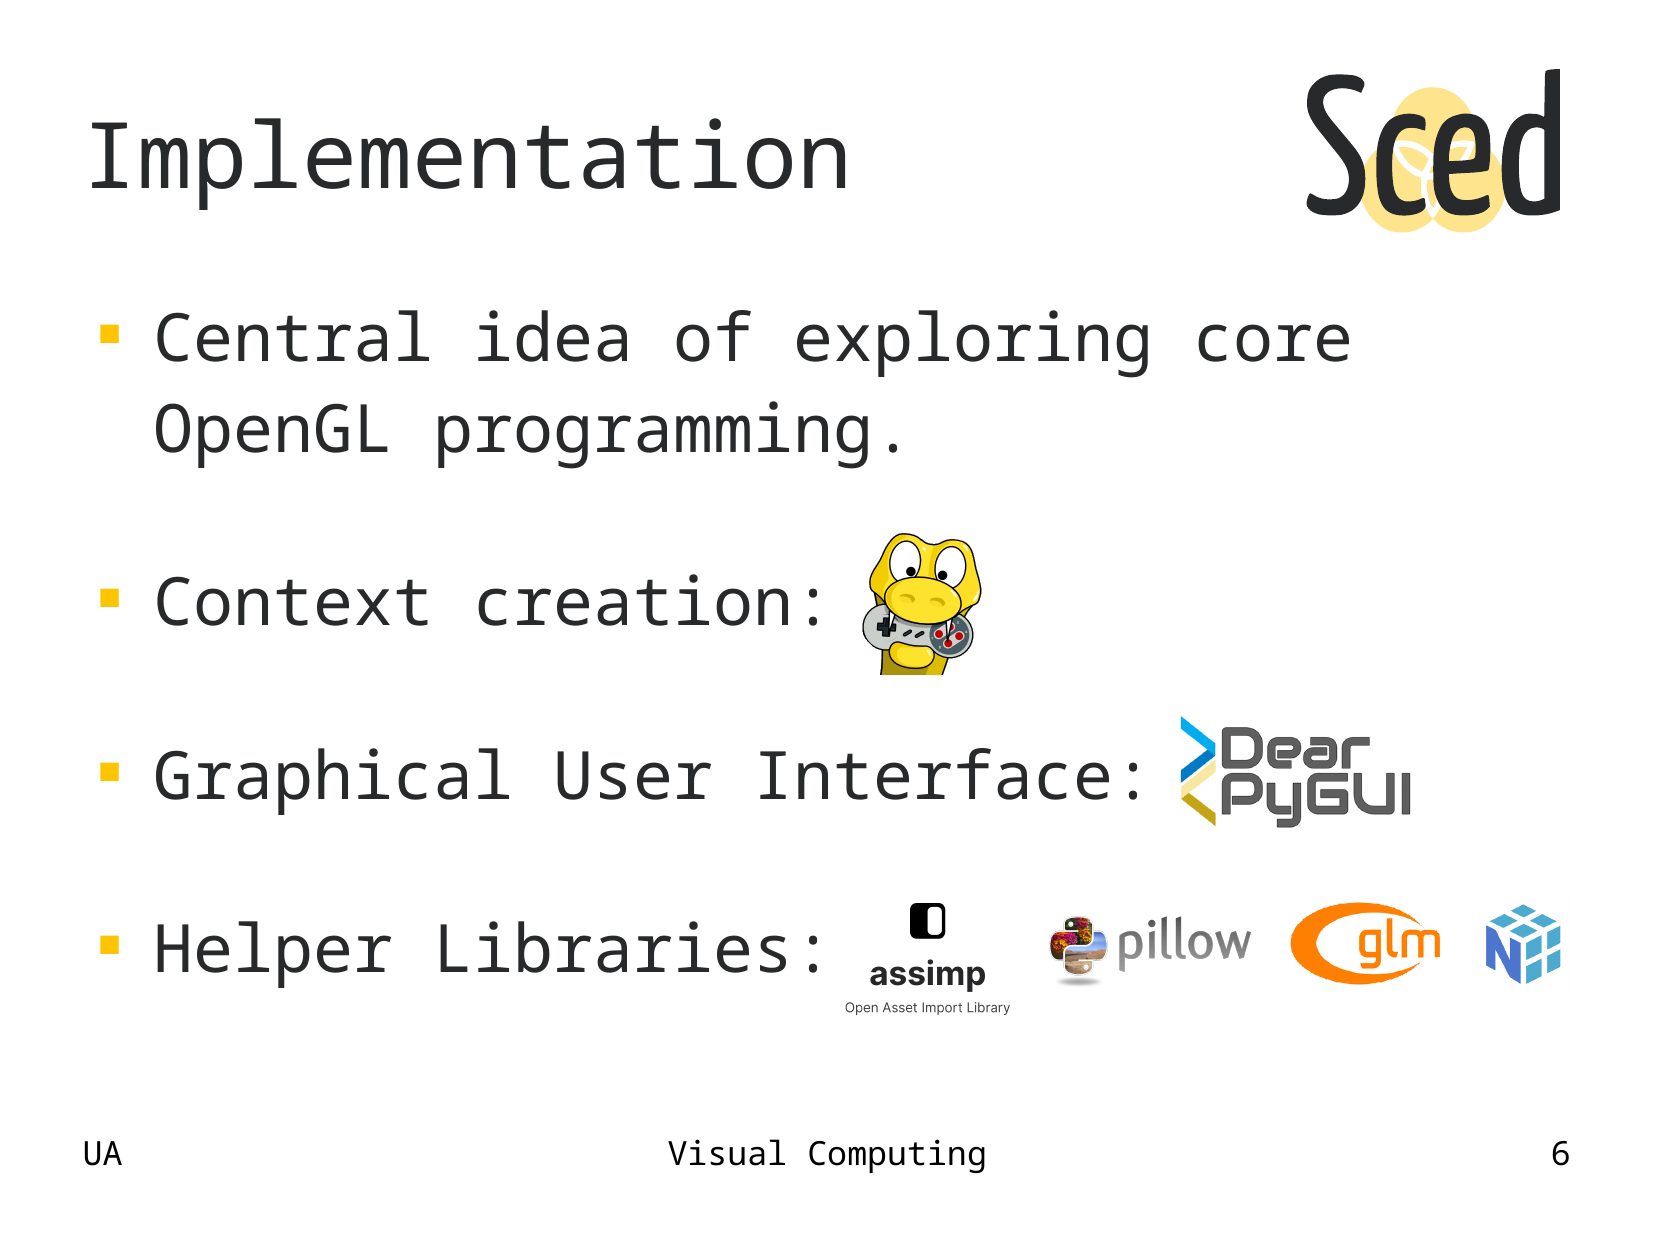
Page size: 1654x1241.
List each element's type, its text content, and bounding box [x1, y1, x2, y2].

list Central idea of exploring core OpenGL programming. Context creation: Graphical User Interface: Helper Libraries: [82, 290, 1571, 1010]
picture [1475, 896, 1571, 992]
picture [830, 884, 1019, 1019]
picture [1038, 894, 1264, 1007]
picture [1174, 712, 1418, 842]
picture [846, 524, 997, 676]
title Implementation [82, 49, 1163, 257]
picture [1280, 894, 1446, 998]
